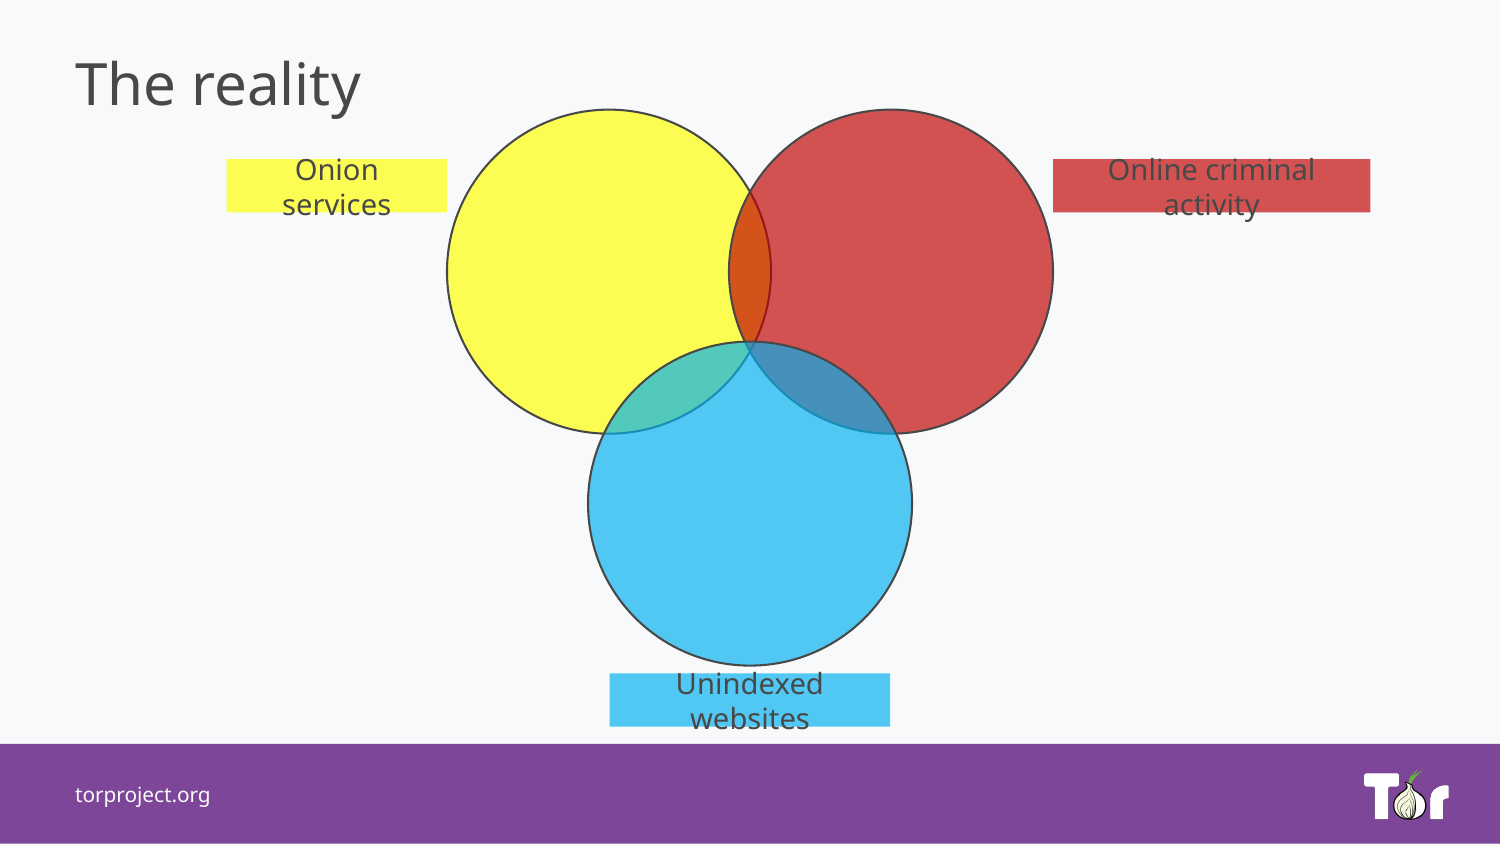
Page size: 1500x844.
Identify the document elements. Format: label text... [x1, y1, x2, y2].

text_box Online criminal activity [1053, 159, 1371, 213]
text_box [446, 109, 1054, 666]
text_box Onion services [226, 159, 447, 213]
picture [1364, 768, 1449, 820]
text_box Unindexed websites [609, 673, 891, 727]
title The reality [75, 46, 1436, 141]
